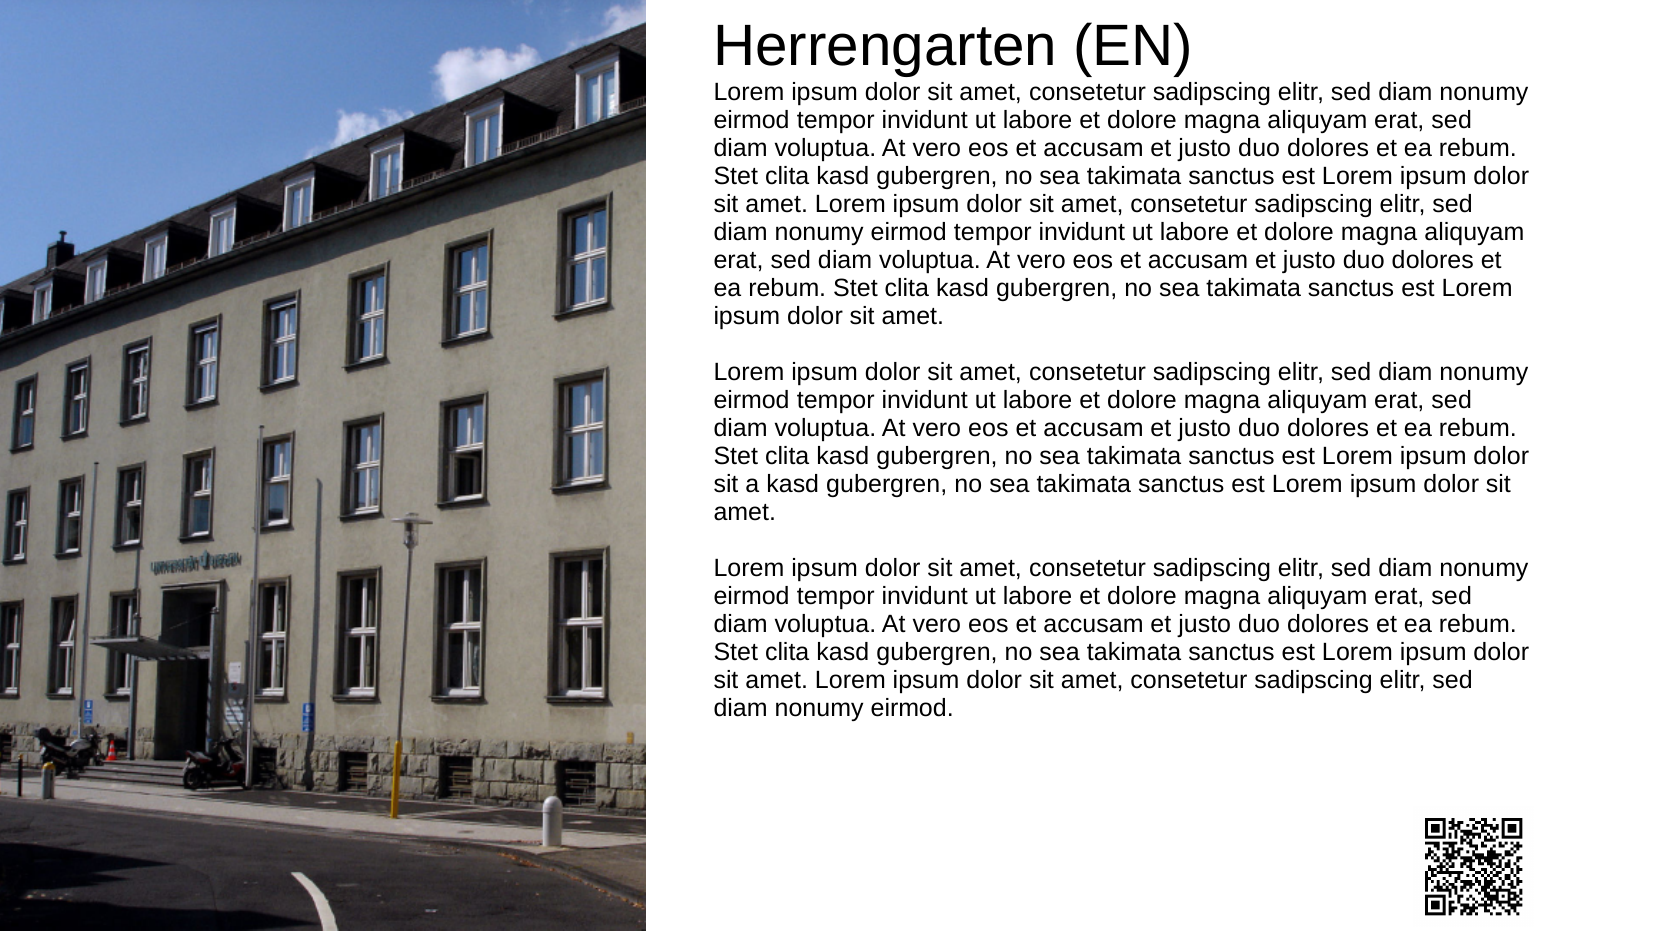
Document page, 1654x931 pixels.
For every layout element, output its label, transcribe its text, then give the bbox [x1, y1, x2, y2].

picture [0, 0, 646, 931]
picture [1413, 806, 1534, 927]
title Herrengarten (EN) Lorem ipsum dolor sit amet, consetetur sadipscing elitr, sed diam nonumy eirmod tempor invidunt ut labore et dolore magna aliquyam erat, sed diam voluptua. At vero eos et accusam et justo duo dolores et ea rebum. Stet clita kasd gubergren, no sea takimata sanctus est Lorem ipsum dolor sit amet. Lorem ipsum dolor sit amet, consetetur sadipscing elitr, sed diam nonumy eirmod tempor invidunt ut labore et dolore magna aliquyam erat, sed diam voluptua. At vero eos et accusam et justo duo dolores et ea rebum. Stet clita kasd gubergren, no sea takimata sanctus est Lorem ipsum dolor sit amet. Lorem ipsum dolor sit amet, consetetur sadipscing elitr, sed diam nonumy eirmod tempor invidunt ut labore et dolore magna aliquyam erat, sed diam voluptua. At vero eos et accusam et justo duo dolores et ea rebum. Stet clita kasd gubergren, no sea takimata sanctus est Lorem ipsum dolor sit a kasd gubergren, no sea takimata sanctus est Lorem ipsum dolor sit amet. Lorem ipsum dolor sit amet, consetetur sadipscing elitr, sed diam nonumy eirmod tempor invidunt ut labore et dolore magna aliquyam erat, sed diam voluptua. At vero eos et accusam et justo duo dolores et ea rebum. Stet clita kasd gubergren, no sea takimata sanctus est Lorem ipsum dolor sit amet. Lorem ipsum dolor sit amet, consetetur sadipscing elitr, sed diam nonumy eirmod. [713, 0, 1535, 764]
